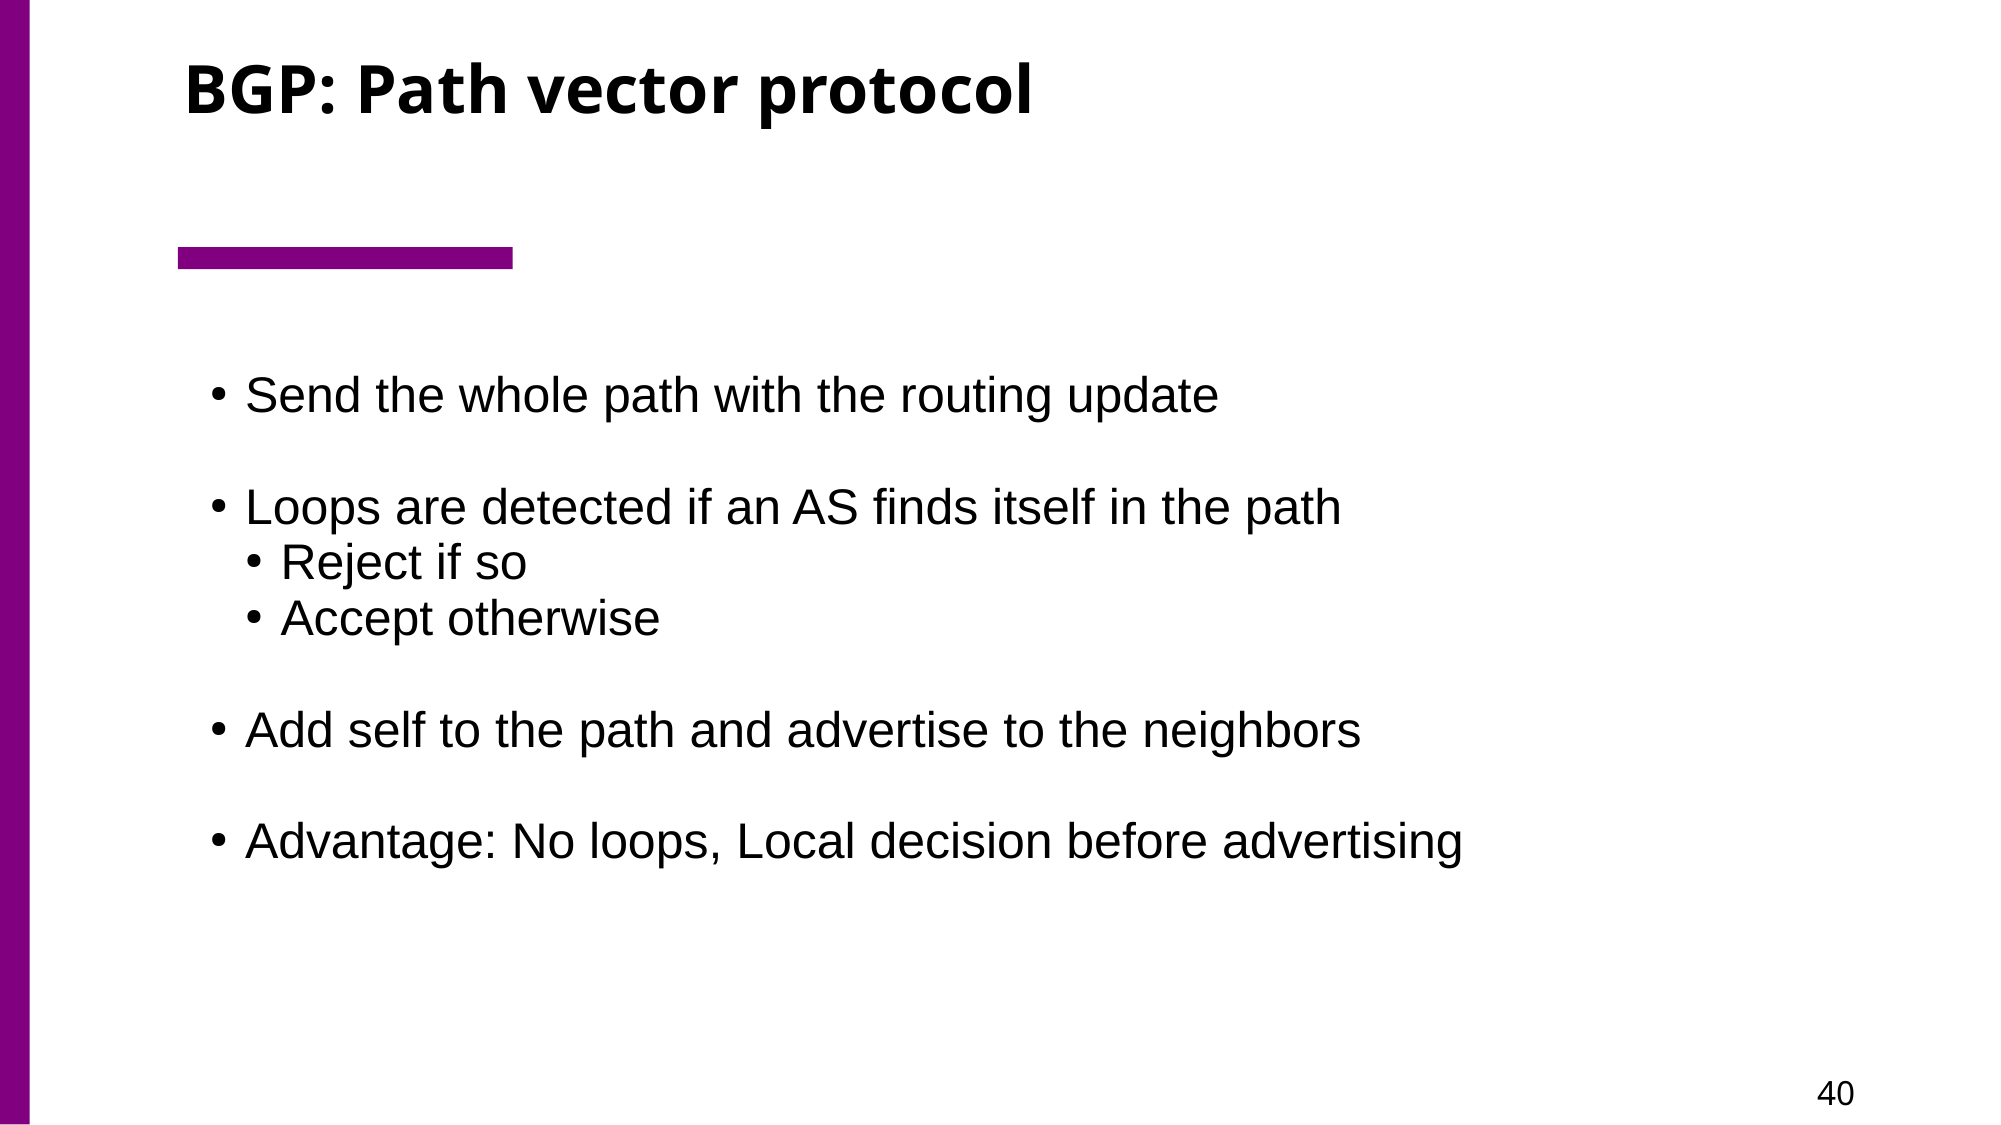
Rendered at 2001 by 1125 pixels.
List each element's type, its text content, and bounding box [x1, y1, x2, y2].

title BGP: Path vector protocol [133, 0, 1946, 135]
text_box Send the whole path with the routing update Loops are detected if an AS finds itself in the path Reject if so Accept otherwise Add self to the path and advertise to the neighbors Advantage: No loops, Local decision before advertising [195, 360, 1711, 888]
